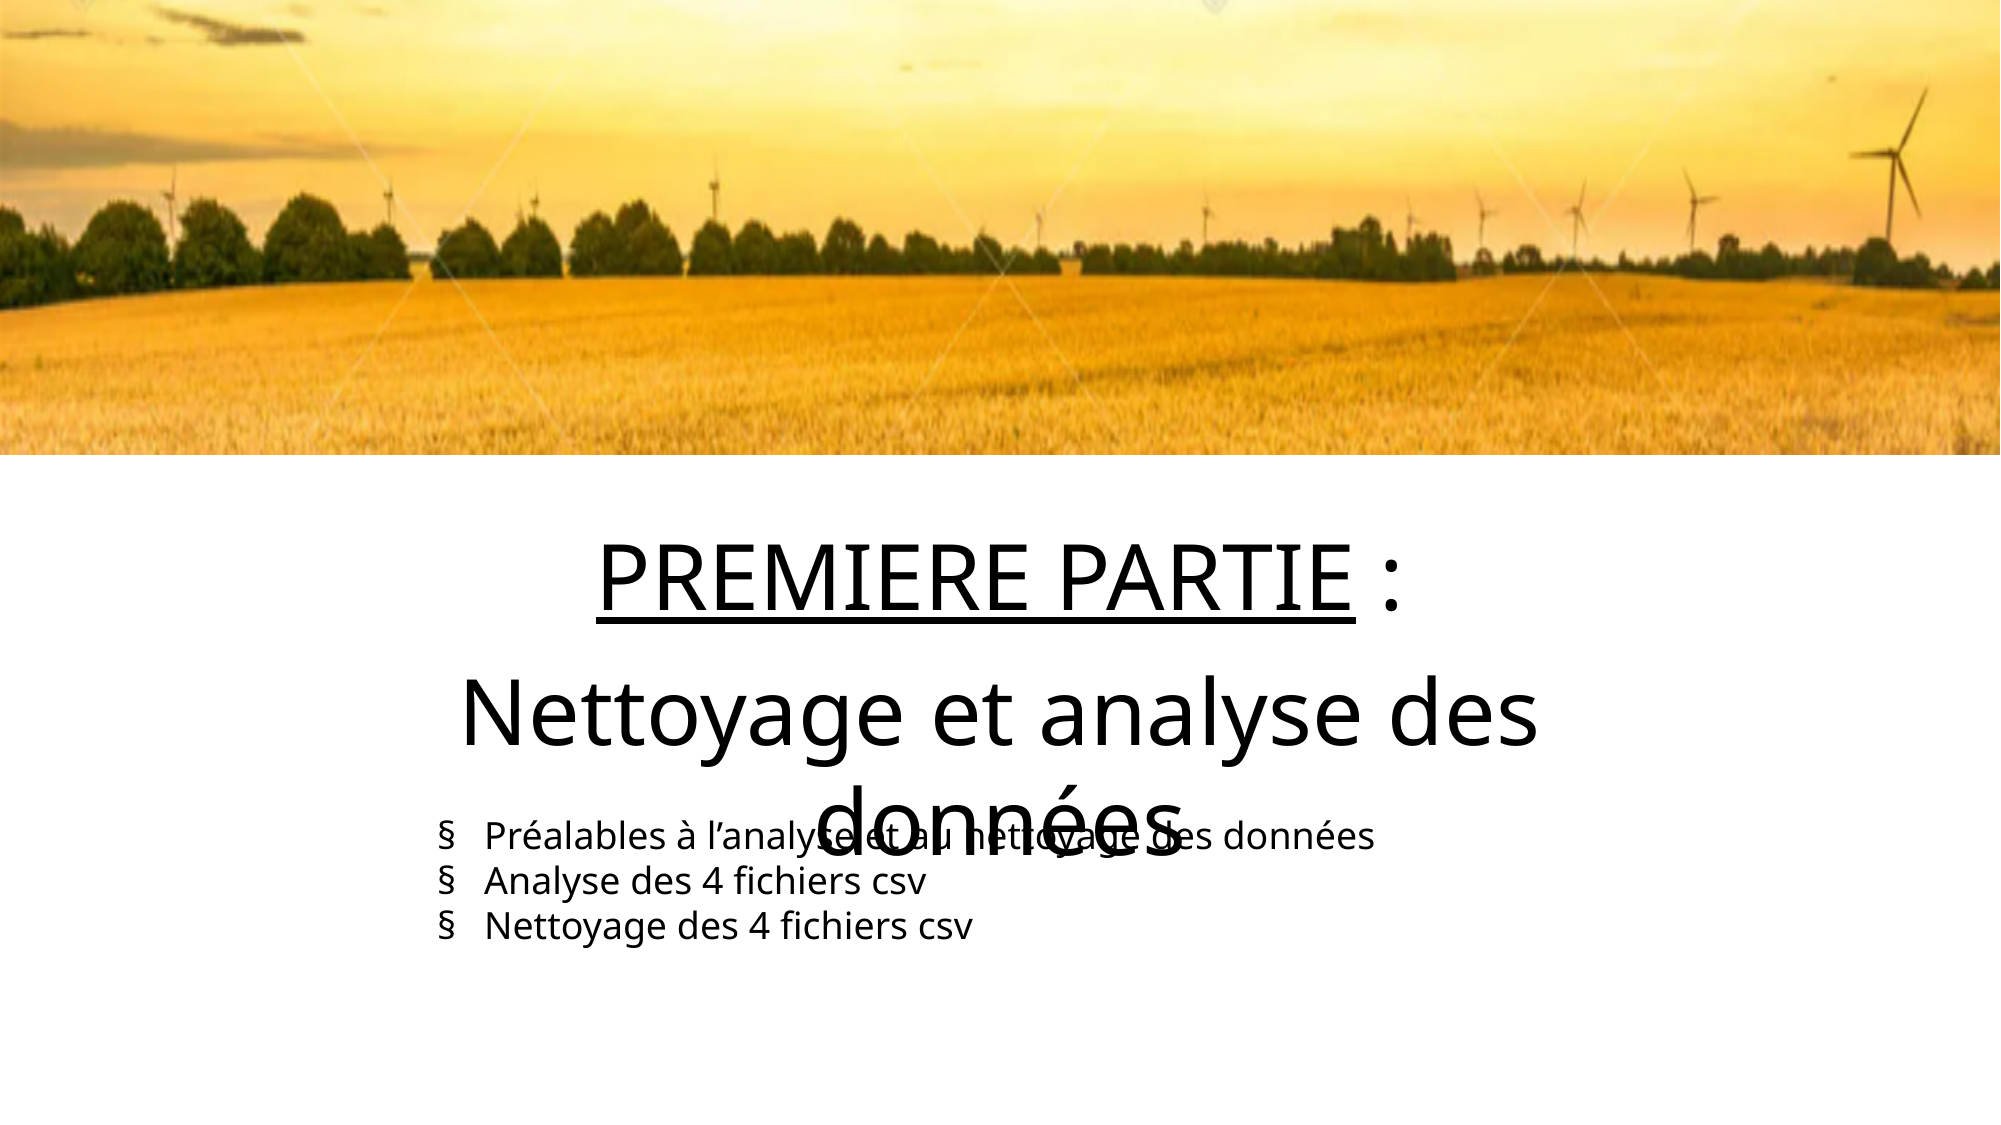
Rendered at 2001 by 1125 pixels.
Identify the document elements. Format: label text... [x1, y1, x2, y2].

picture [0, 0, 2000, 455]
text_box Préalables à l’analyse et au nettoyage des données Analyse des 4 fichiers csv Nettoyage des 4 fichiers csv [422, 805, 1706, 957]
text_box PREMIERE PARTIE : Nettoyage et analyse des données [318, 511, 1682, 774]
